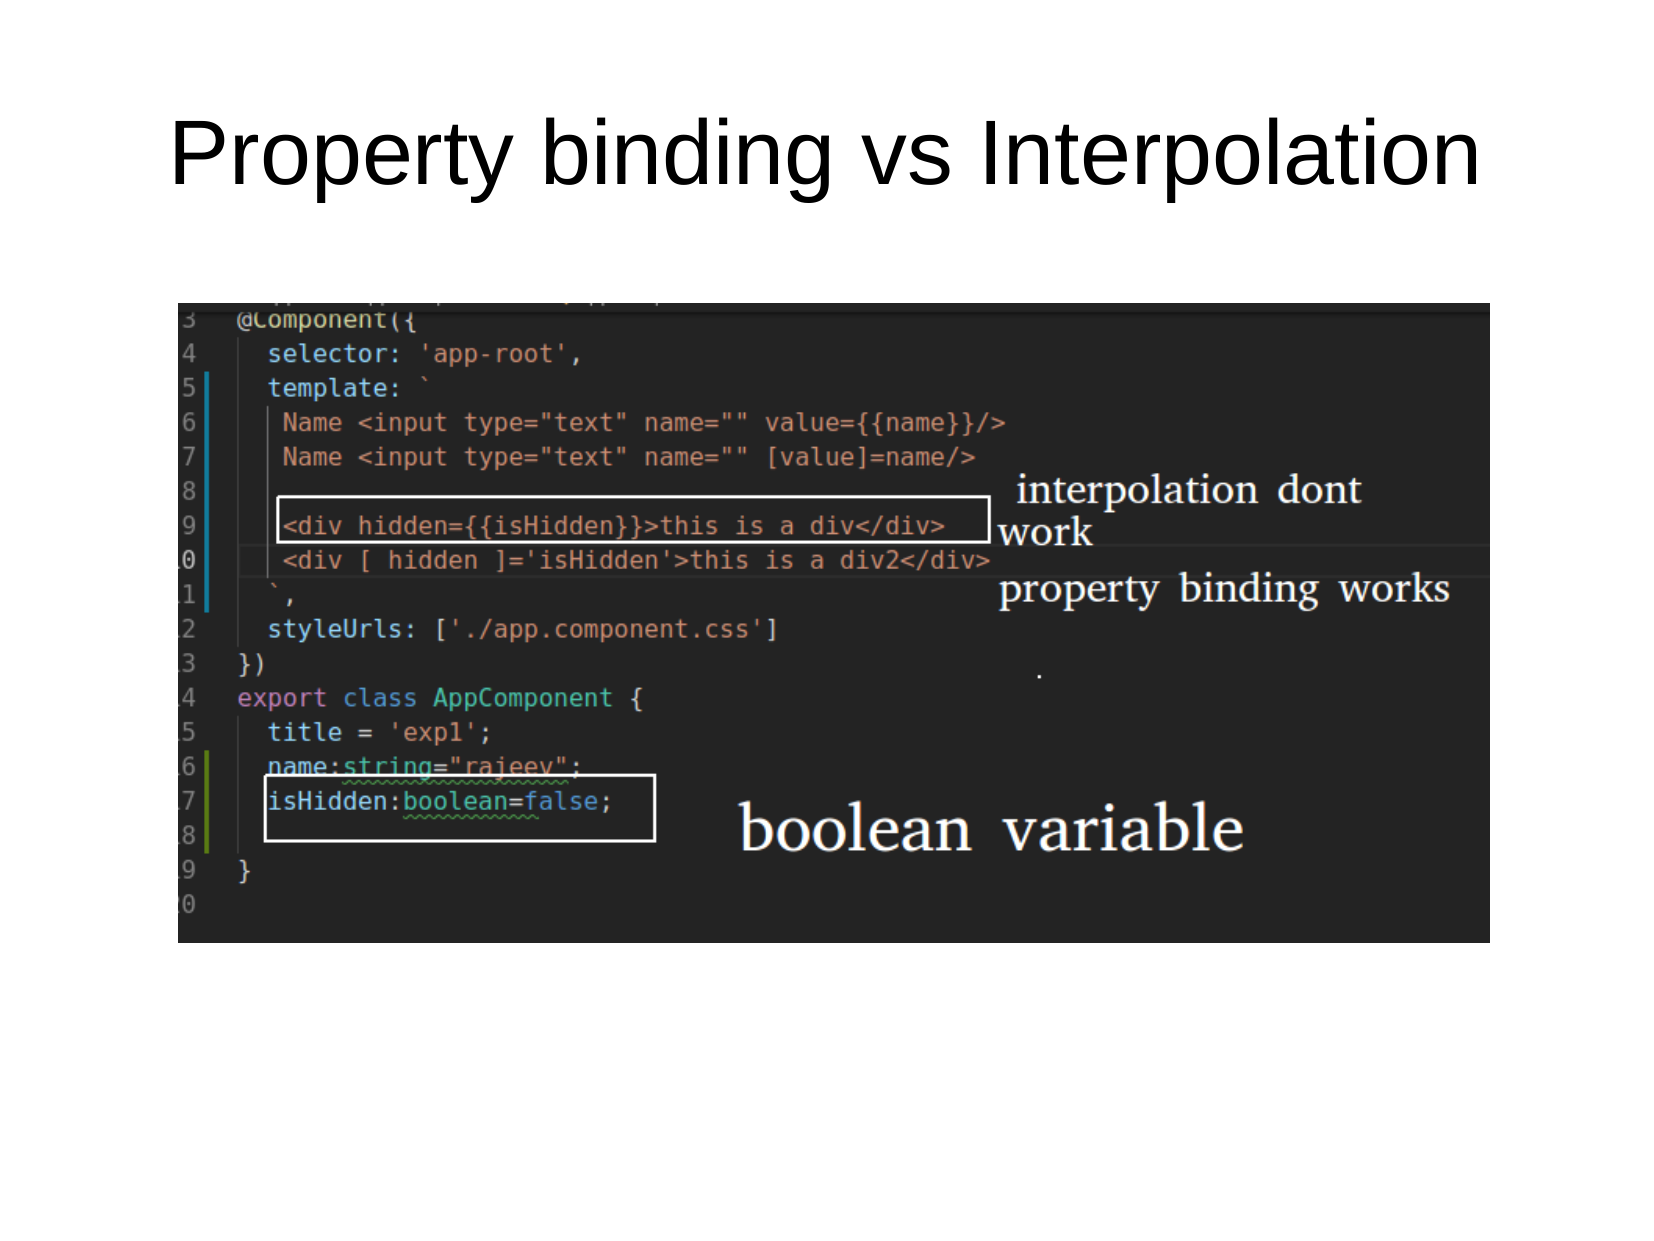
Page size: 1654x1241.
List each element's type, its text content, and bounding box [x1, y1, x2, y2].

title Property binding vs Interpolation [82, 49, 1571, 257]
picture [178, 303, 1490, 943]
